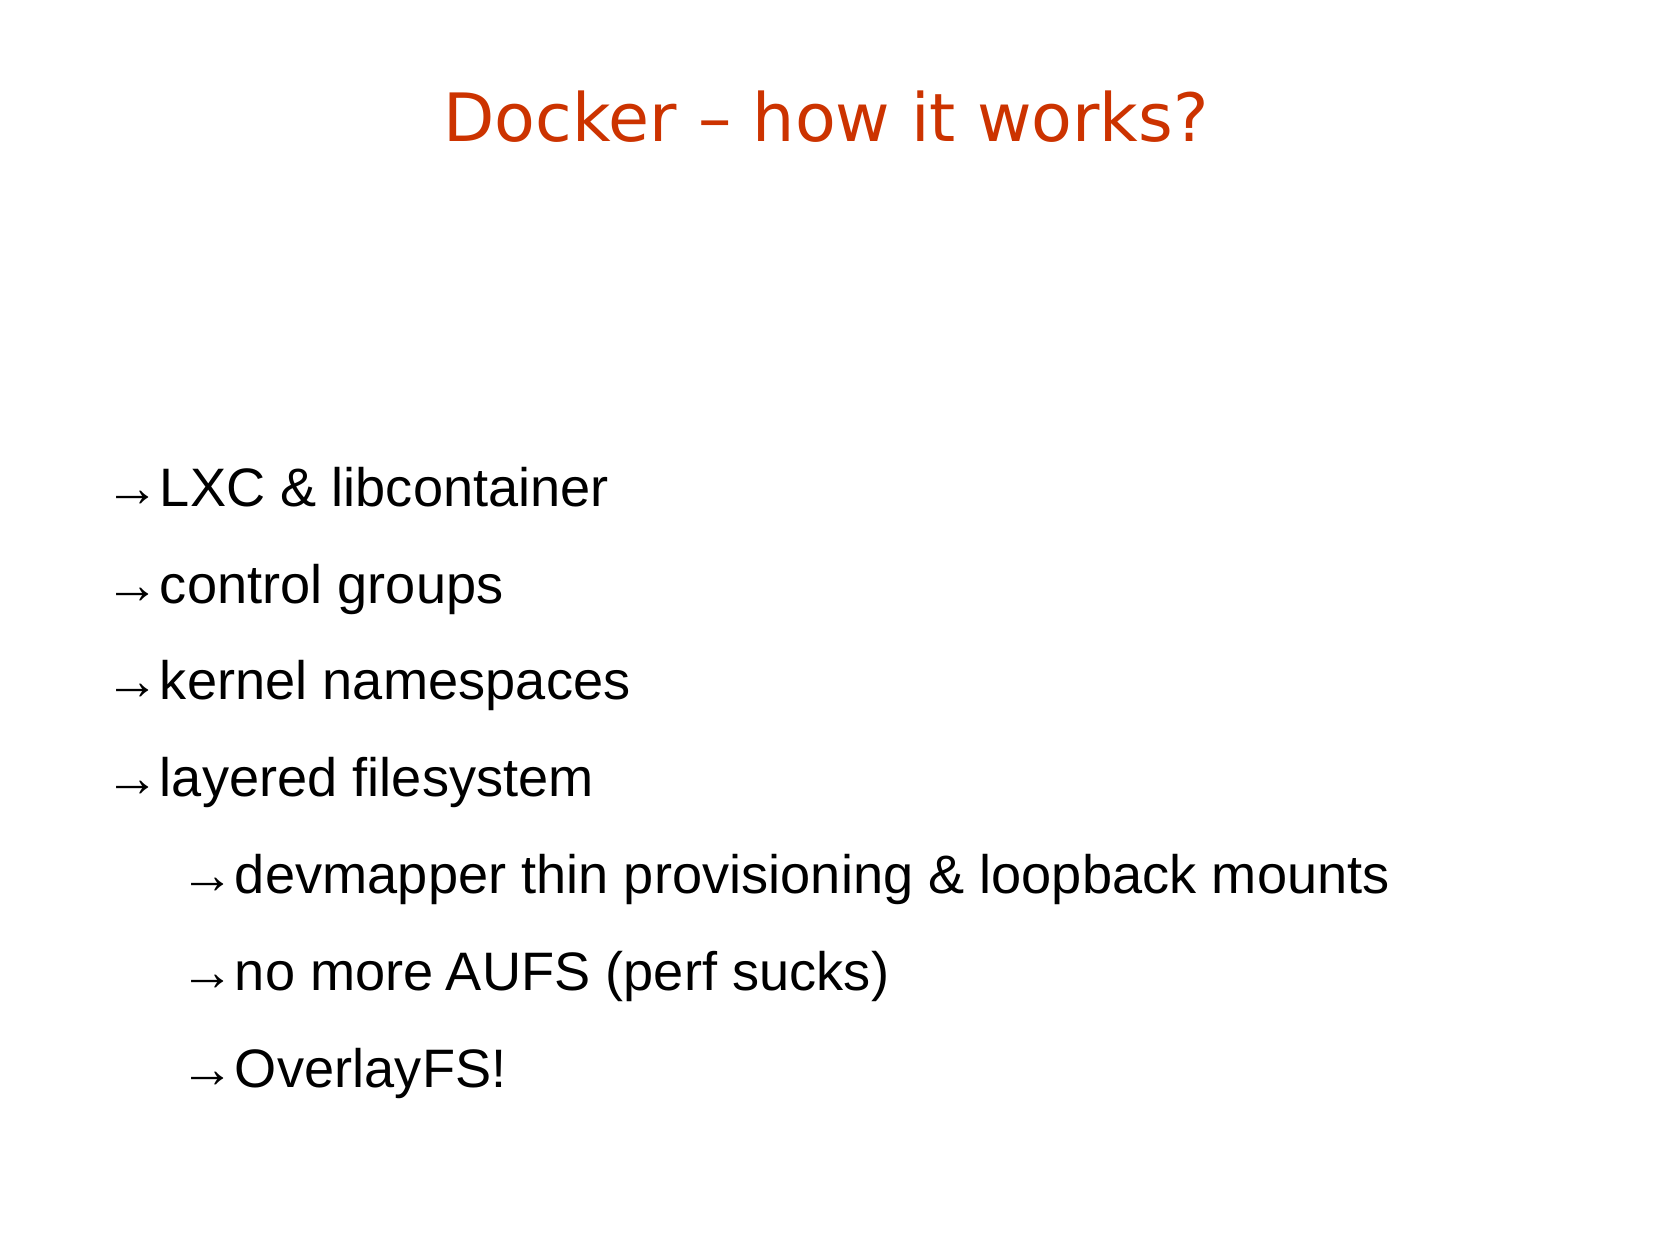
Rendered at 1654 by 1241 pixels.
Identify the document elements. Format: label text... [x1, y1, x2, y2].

text_box Docker – how it works? [428, 72, 1225, 166]
text_box →LXC & libcontainer →control groups →kernel namespaces →layered filesystem →devmapper thin provisioning & loopback mounts →no more AUFS (perf sucks) →OverlayFS! [90, 419, 1591, 1173]
